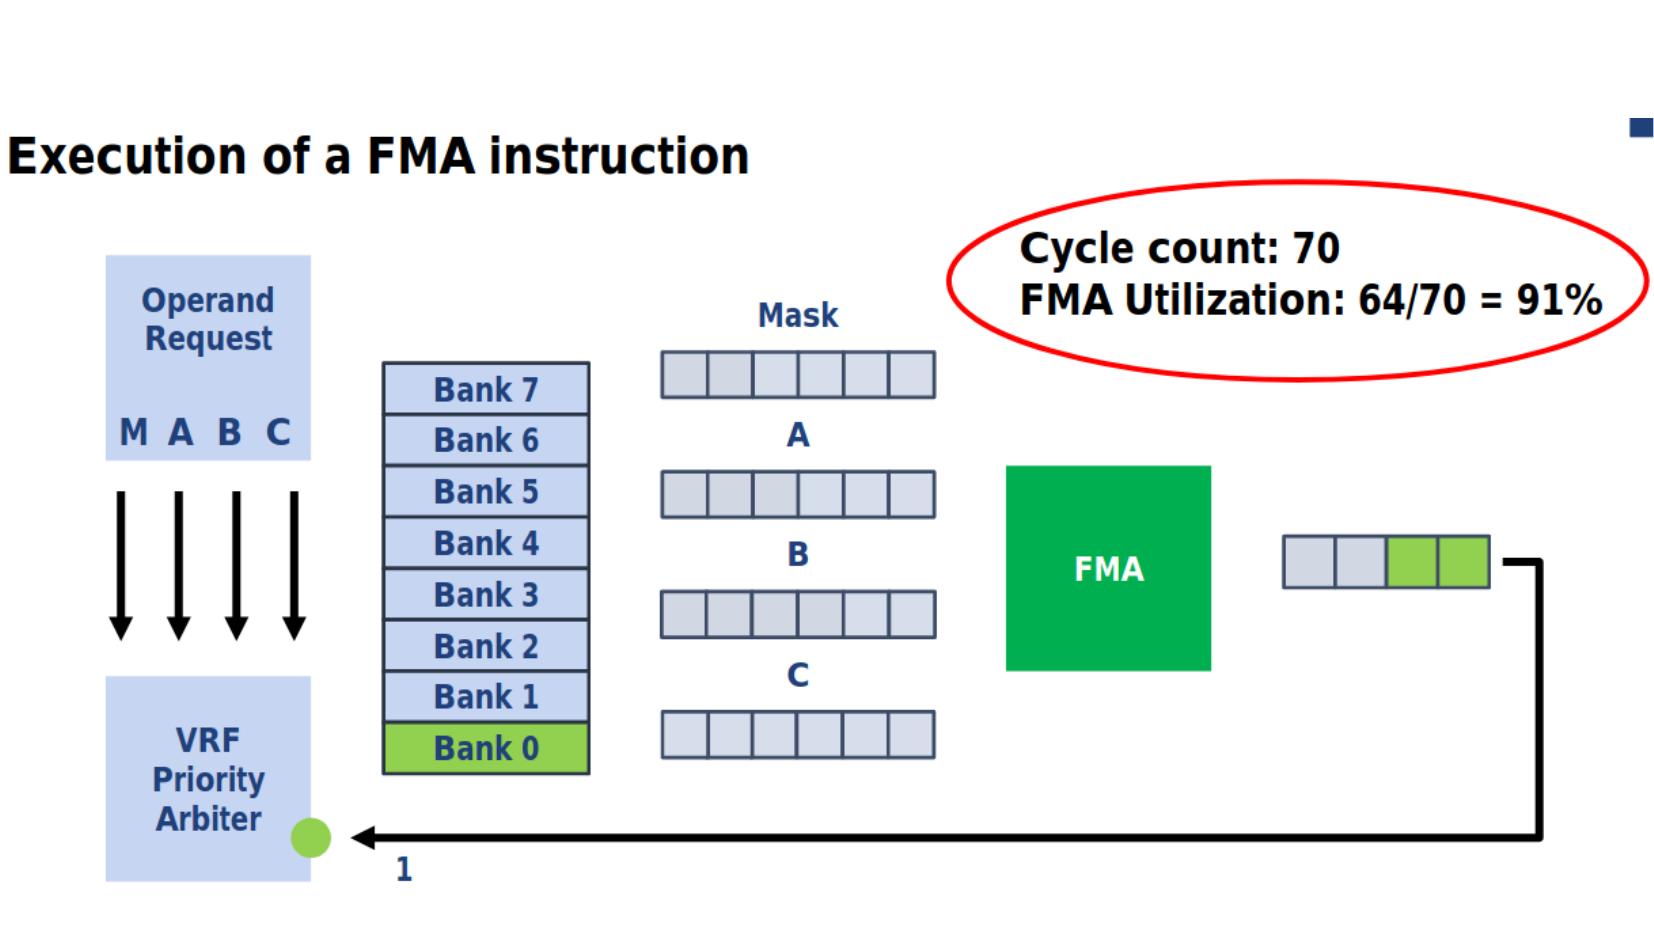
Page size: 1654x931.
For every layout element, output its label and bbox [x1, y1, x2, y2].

picture [0, 118, 1654, 892]
